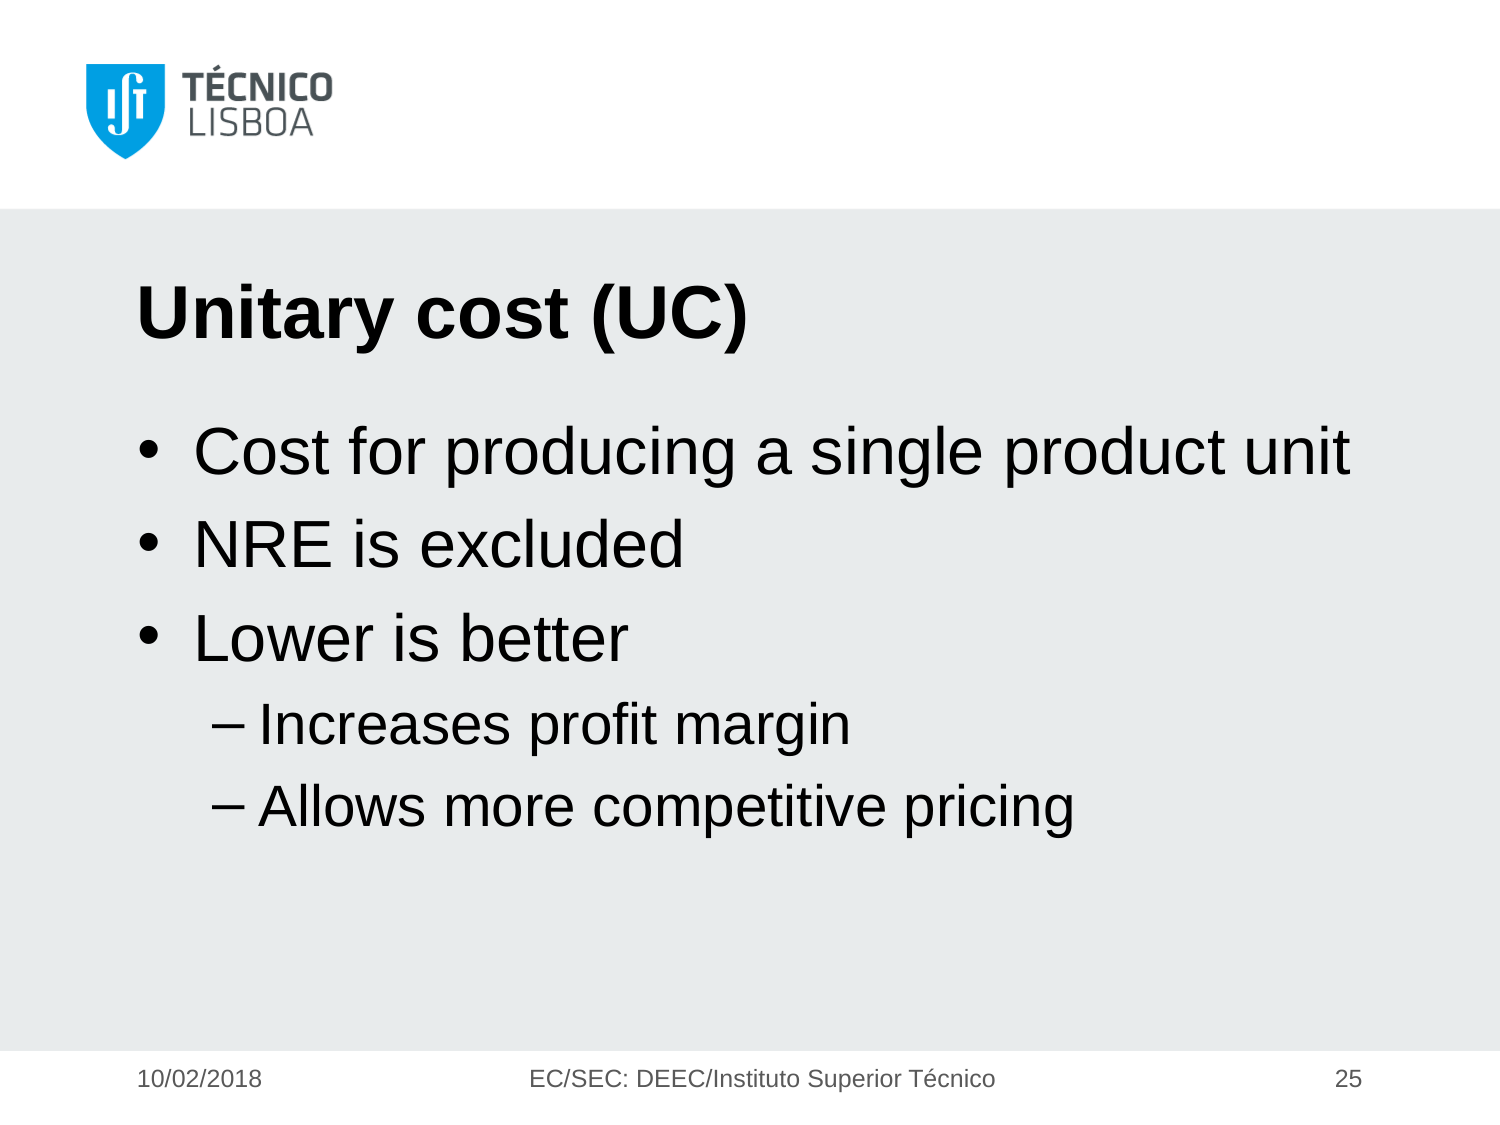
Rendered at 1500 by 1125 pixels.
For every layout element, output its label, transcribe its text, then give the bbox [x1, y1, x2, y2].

footer EC/SEC: DEEC/Instituto Superior Técnico [512, 1052, 1021, 1103]
list Cost for producing a single product unit NRE is excluded Lower is better Increases profit margin Allows more competitive pricing [121, 400, 1378, 1005]
slide_number <number> [1077, 1052, 1378, 1103]
title Unitary cost (UC) [121, 237, 1378, 381]
slide_number 10/02/2018 [121, 1052, 425, 1103]
picture [0, 0, 1500, 1125]
